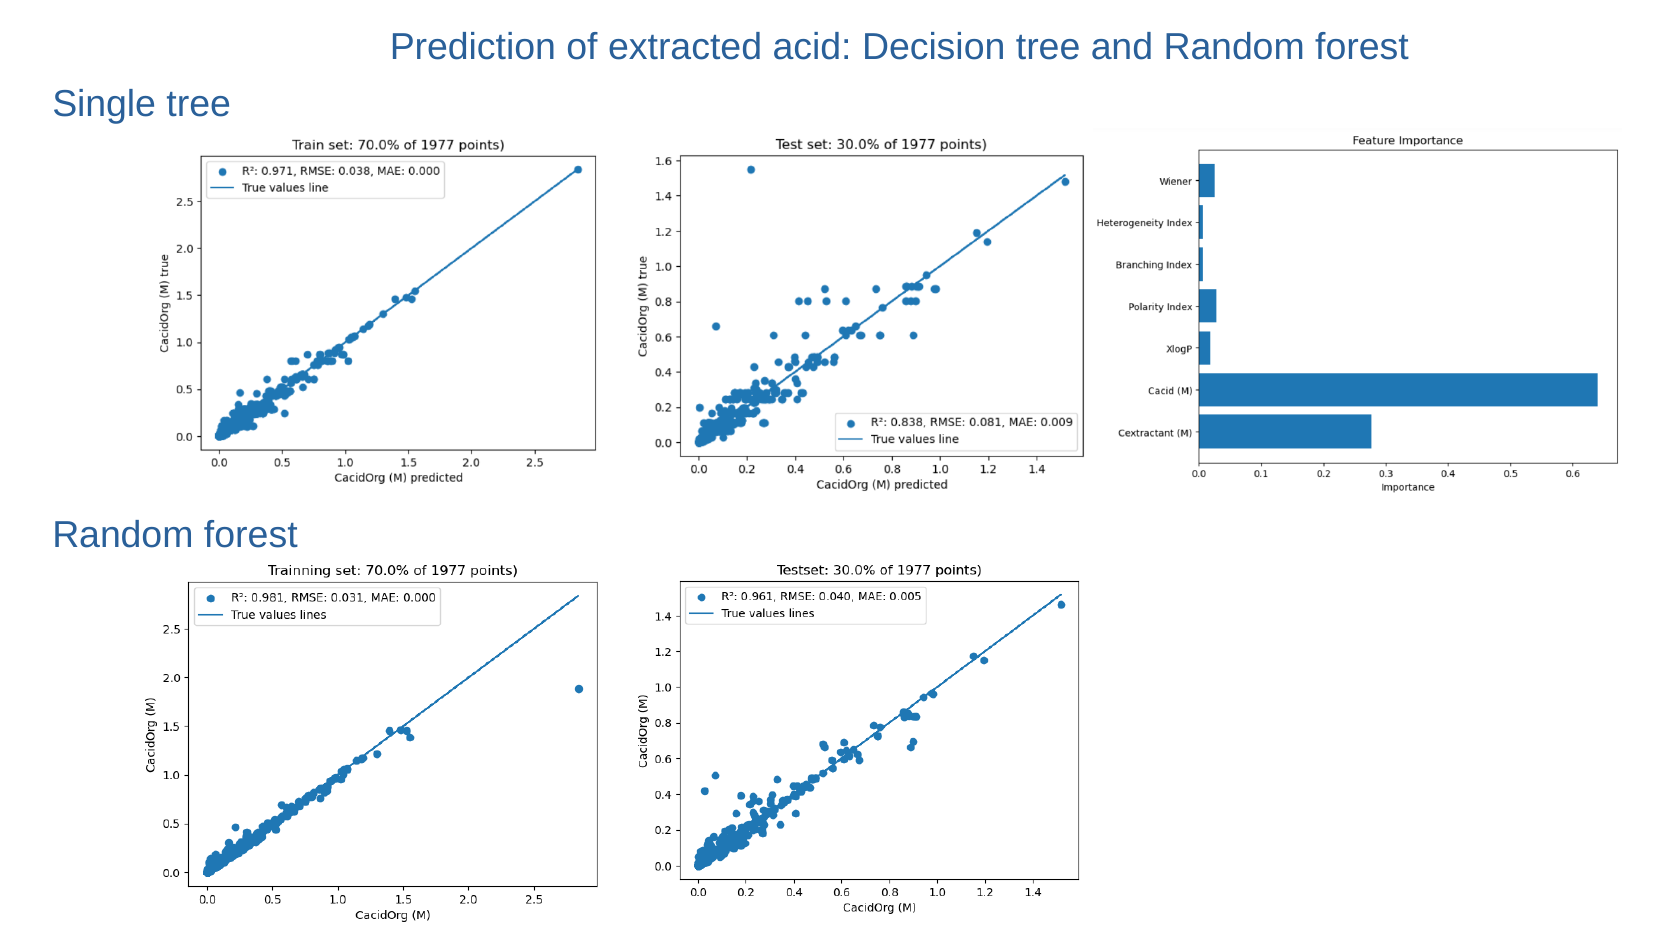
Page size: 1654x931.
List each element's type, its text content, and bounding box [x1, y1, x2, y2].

picture [1093, 128, 1622, 494]
picture [621, 124, 1088, 492]
picture [150, 125, 601, 488]
picture [635, 550, 1083, 916]
text_box Prediction of extracted acid: Decision tree and Random forest [375, 18, 1425, 76]
picture [131, 550, 602, 927]
text_box Random forest [37, 505, 359, 563]
text_box Single tree [37, 75, 359, 132]
